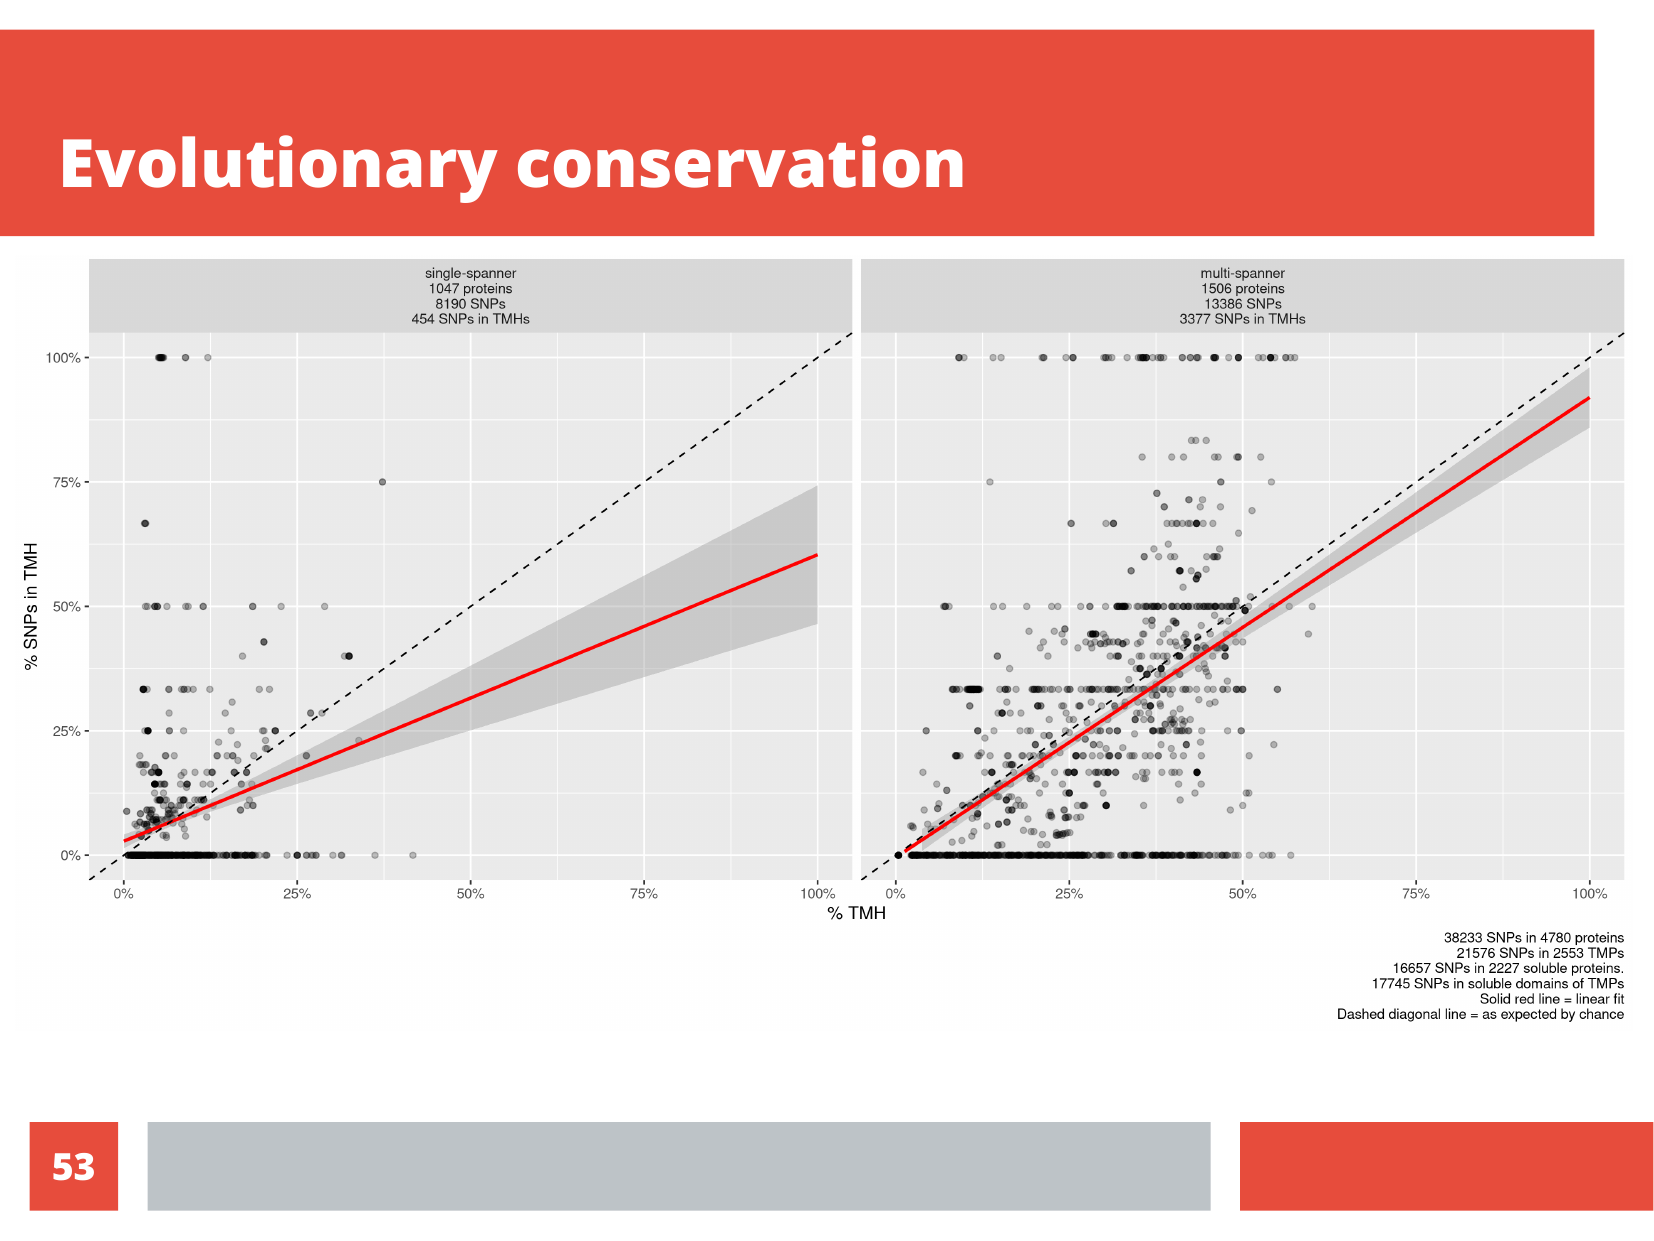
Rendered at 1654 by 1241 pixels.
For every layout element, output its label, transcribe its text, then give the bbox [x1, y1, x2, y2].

title Evolutionary conservation [59, 59, 1595, 207]
picture [15, 255, 1636, 1050]
